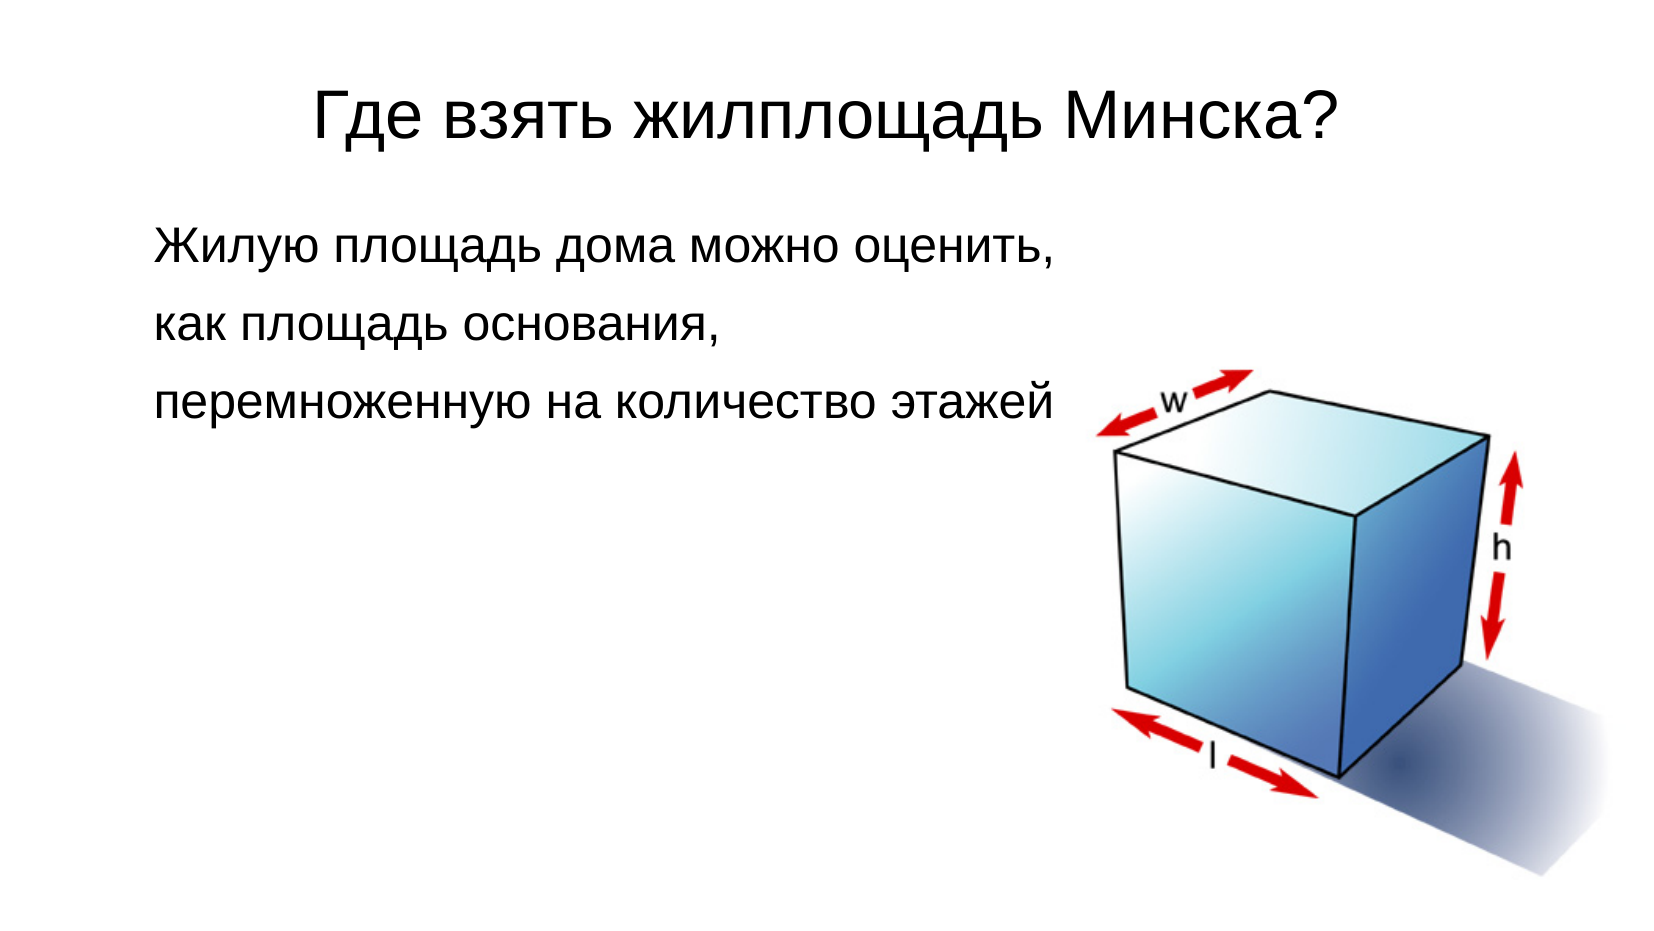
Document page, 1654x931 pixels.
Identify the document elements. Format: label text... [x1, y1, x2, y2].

list Жилую площадь дома можно оценить, как площадь основания, перемноженную на количество этажей [82, 217, 1571, 757]
picture [1074, 342, 1654, 905]
title Где взять жилплощадь Минска? [82, 36, 1571, 193]
